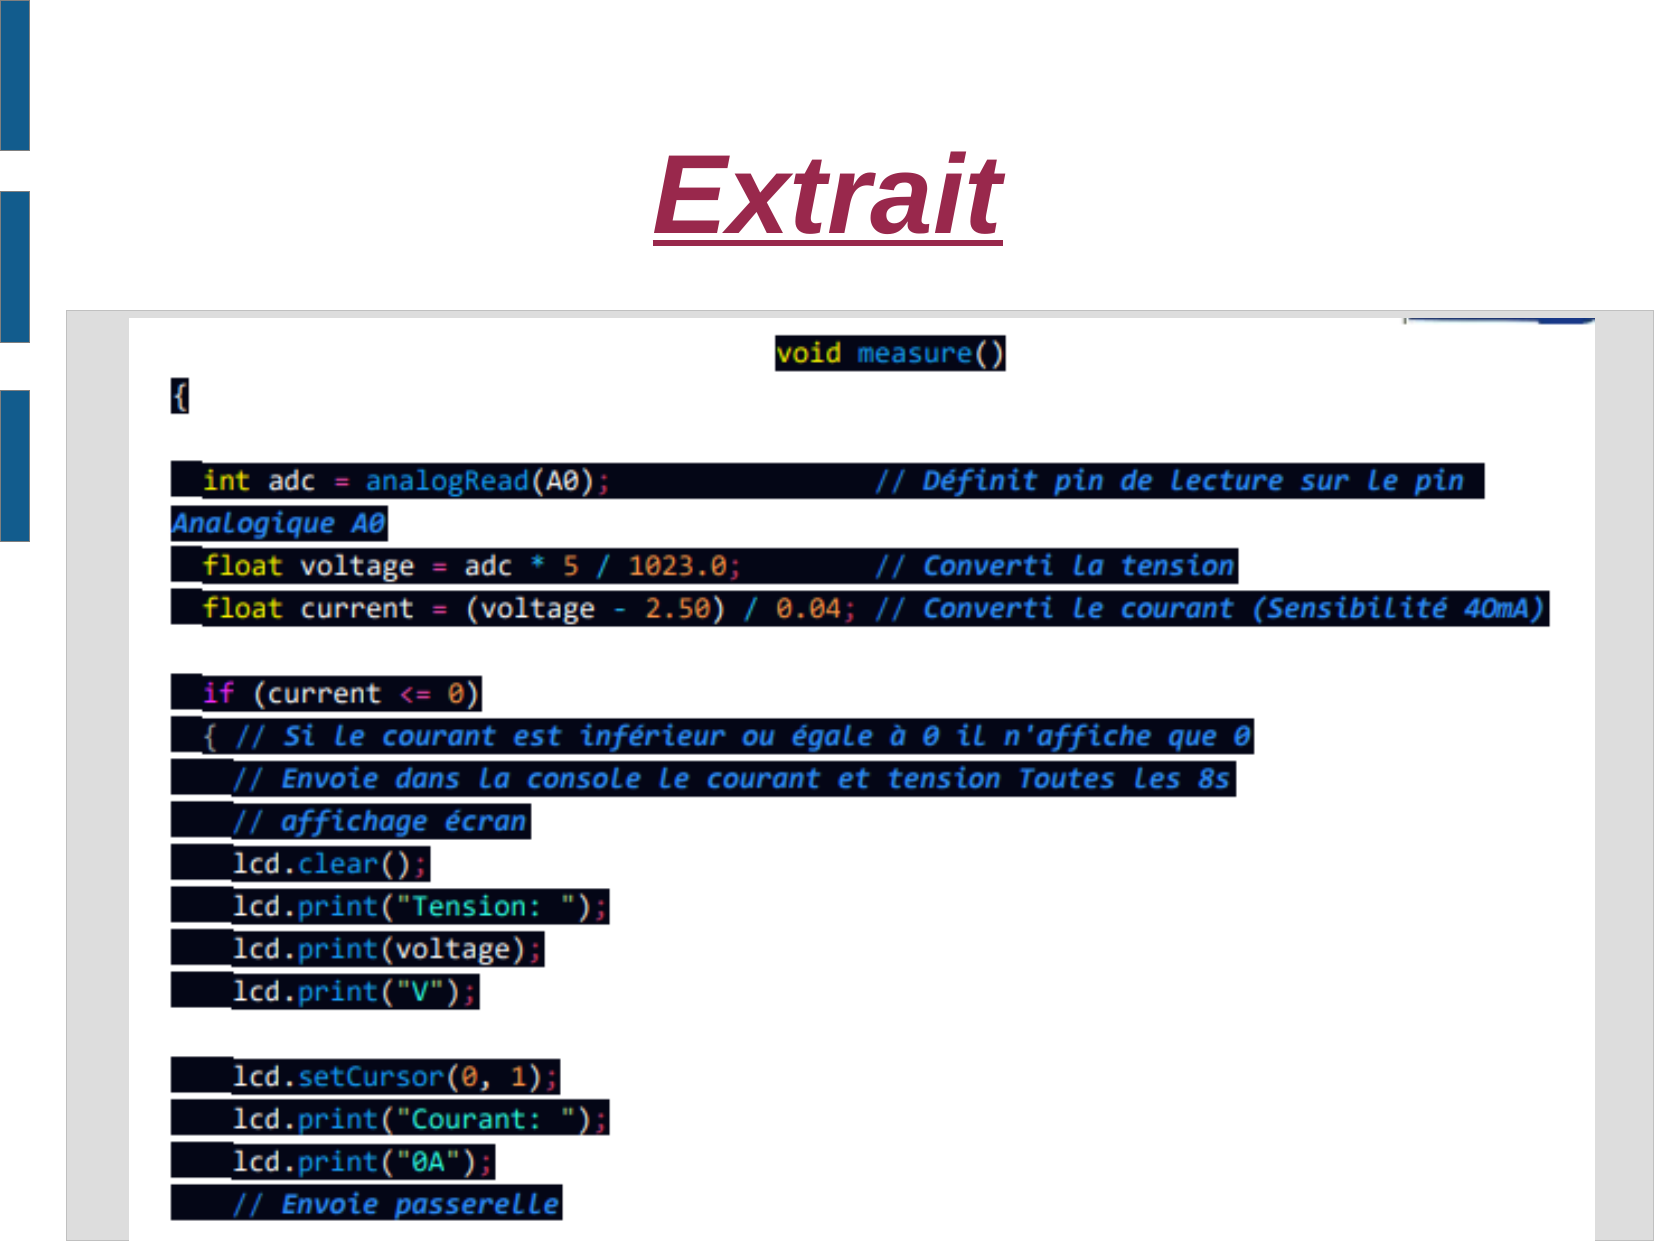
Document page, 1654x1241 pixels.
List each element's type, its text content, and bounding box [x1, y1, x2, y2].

title Extrait [121, 91, 1534, 299]
picture [129, 318, 1595, 1241]
